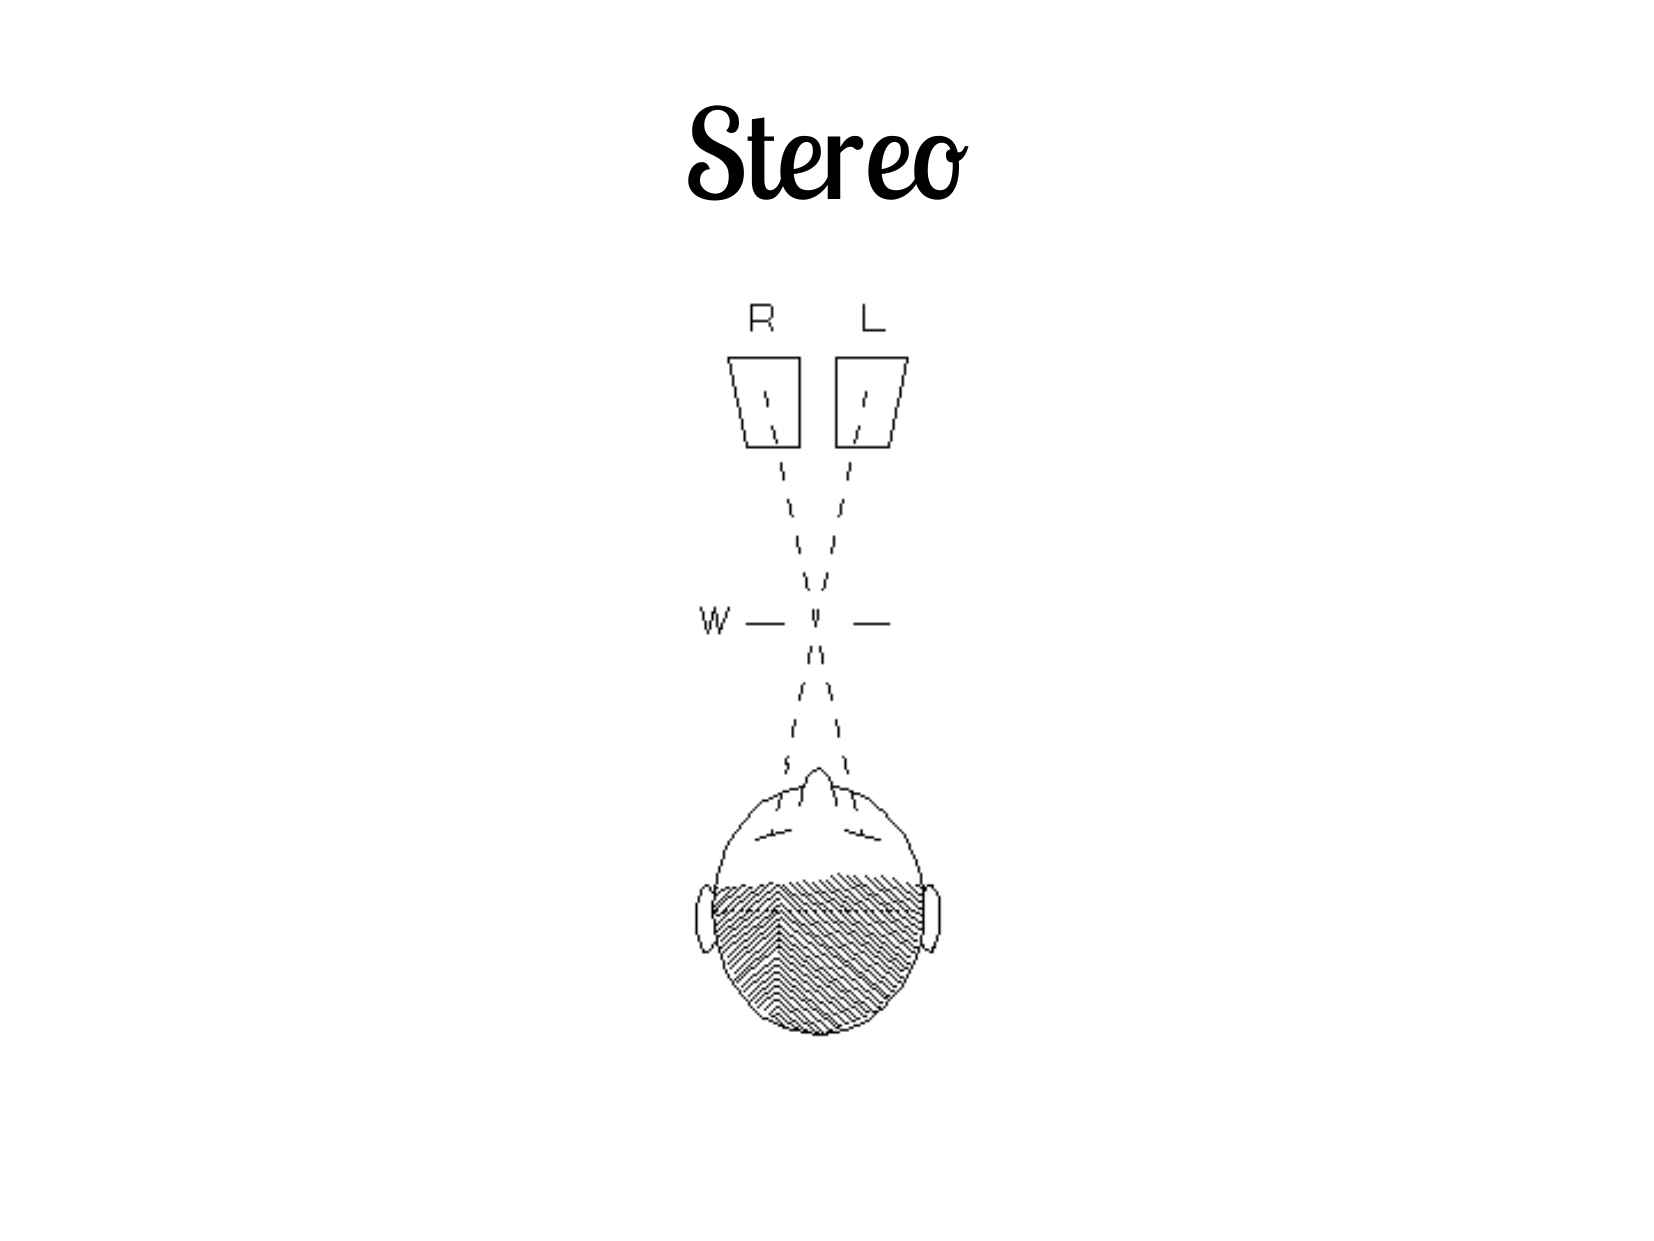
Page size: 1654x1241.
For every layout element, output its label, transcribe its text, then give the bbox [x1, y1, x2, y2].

title Stereo [82, 49, 1571, 257]
picture [602, 277, 1049, 1064]
